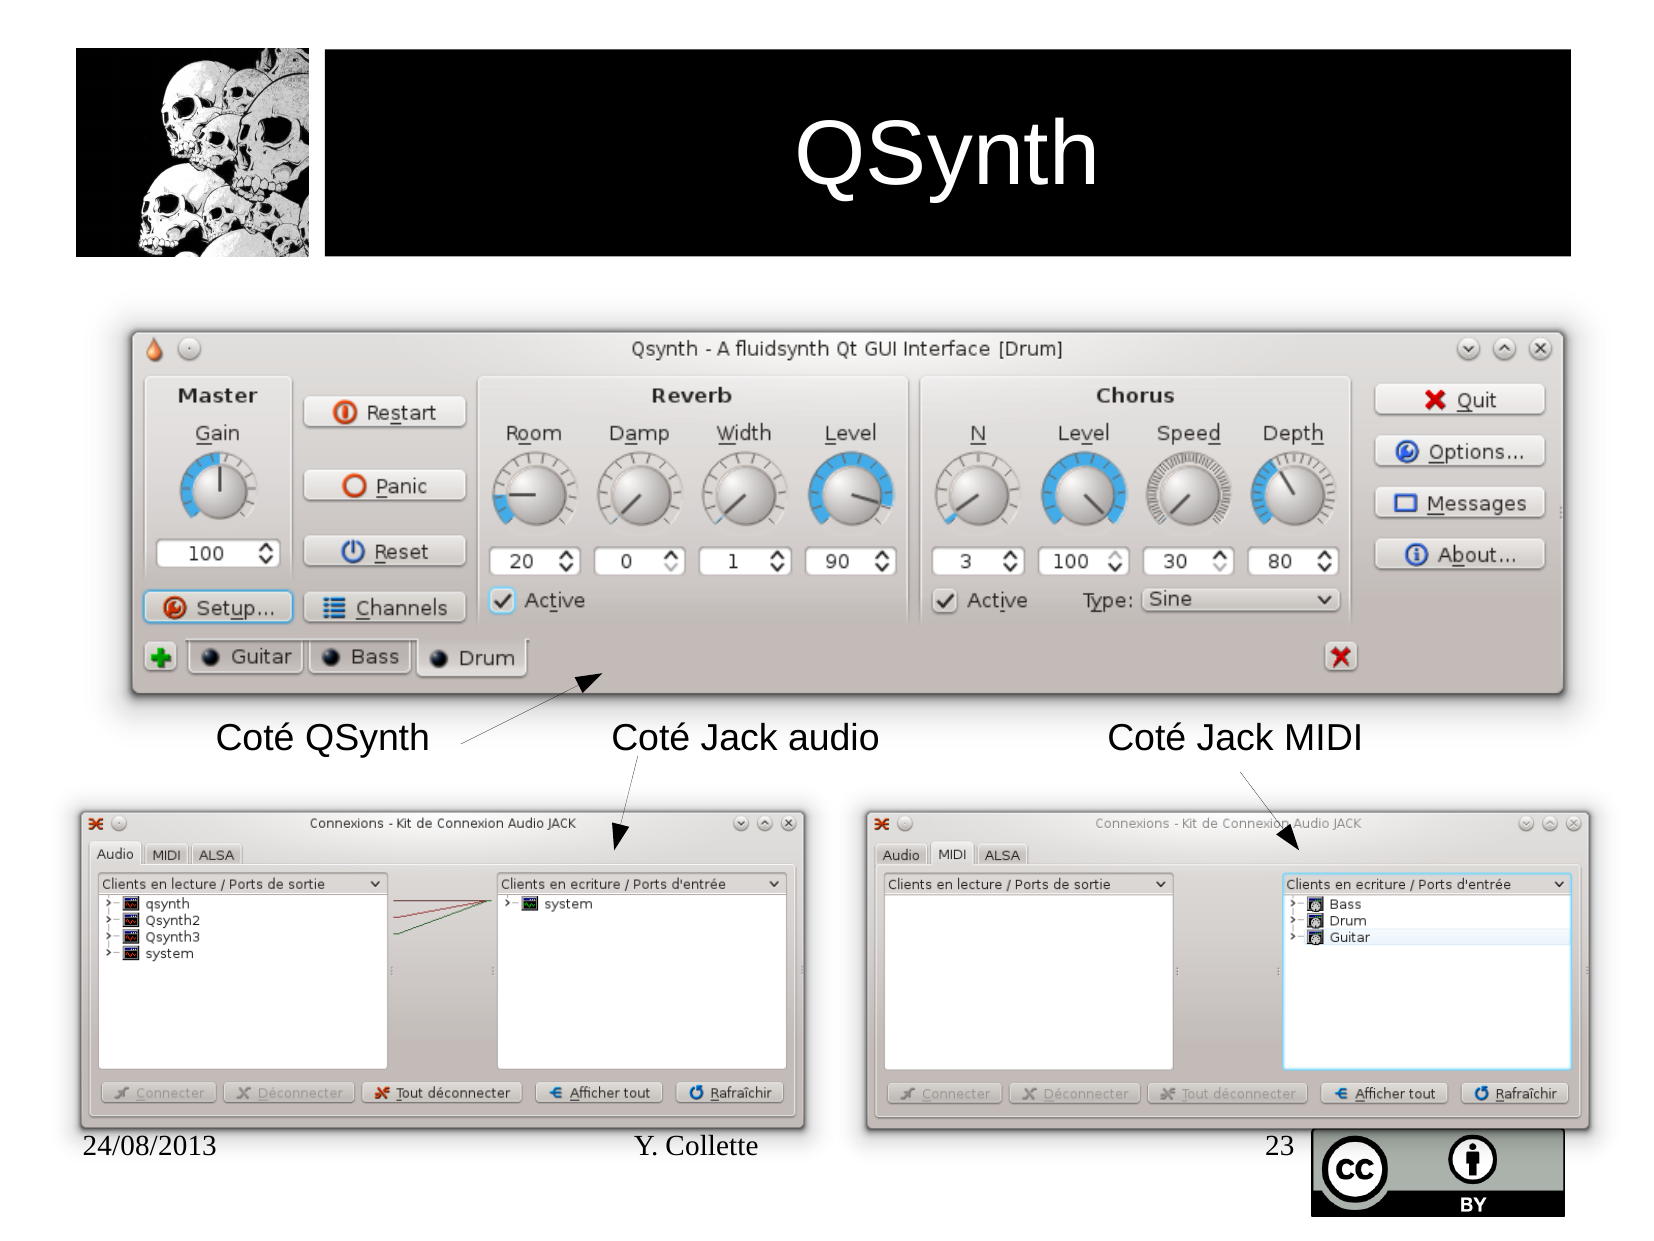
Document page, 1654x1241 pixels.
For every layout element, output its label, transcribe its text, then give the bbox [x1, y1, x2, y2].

text_box Coté QSynth [200, 708, 461, 766]
title QSynth [324, 49, 1571, 257]
text_box Coté Jack MIDI [1092, 708, 1406, 766]
text_box Coté Jack audio [596, 708, 910, 766]
picture [76, 48, 309, 257]
picture [40, 771, 1630, 1217]
picture [70, 270, 1626, 756]
